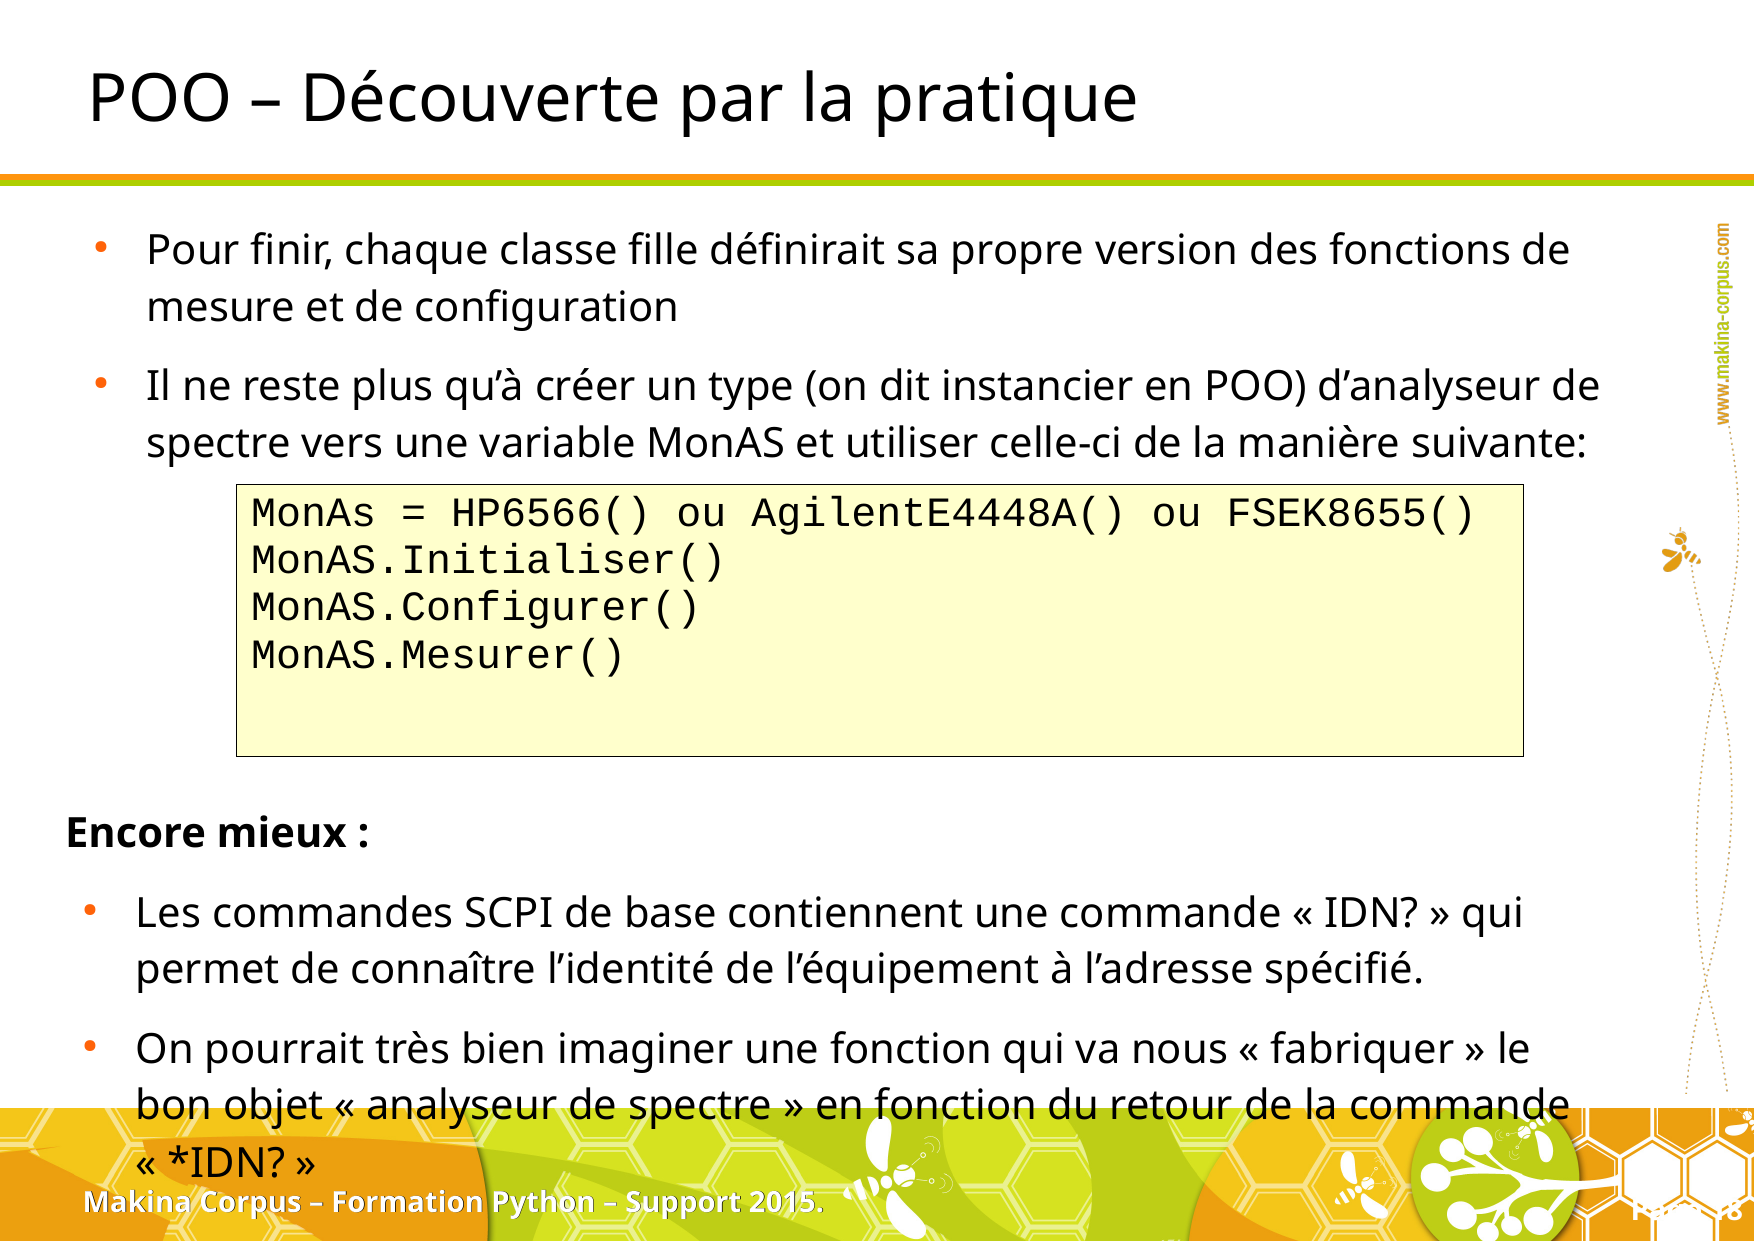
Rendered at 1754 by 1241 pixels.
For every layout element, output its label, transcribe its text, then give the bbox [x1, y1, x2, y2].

picture [1320, 1108, 1330, 1116]
picture [1053, 1108, 1065, 1116]
picture [372, 1108, 382, 1116]
picture [1639, 203, 1754, 1093]
picture [1527, 1108, 1539, 1116]
picture [1197, 1108, 1209, 1116]
picture [1250, 1108, 1262, 1116]
picture [1170, 1108, 1183, 1116]
picture [1478, 1108, 1488, 1116]
picture [521, 1108, 533, 1116]
text_box Encore mieux : Les commandes SCPI de base contiennent une commande « IDN? » qui permet de connaître l’identité de l’équipement à l’adresse spécifié. On pourrait très bien imaginer une fonction qui va nous « fabriquer » le bon objet « analyseur de spectre » en fonction du retour de la commande « *IDN? » [64, 803, 1613, 1083]
list Pour finir, chaque classe fille définirait sa propre version des fonctions de mesure et de configuration Il ne reste plus qu’à créer un type (on dit instancier en POO) d’analyseur de spectre vers une variable MonAS et utiliser celle-ci de la manière suivante: [75, 219, 1655, 569]
picture [655, 1108, 668, 1116]
text_box MonAs = HP6566() ou AgilentE4448A() ou FSEK8655() MonAS.Initialiser() MonAS.Configurer() MonAS.Mesurer() [236, 484, 1524, 757]
title POO – Découverte par la pratique [87, 31, 1667, 160]
picture [142, 1108, 155, 1116]
picture [1080, 1108, 1092, 1116]
picture [229, 1108, 242, 1116]
picture [167, 1108, 180, 1116]
picture [1374, 1108, 1387, 1116]
picture [895, 1108, 908, 1116]
picture [0, 1108, 1754, 1241]
picture [421, 1108, 431, 1116]
picture [992, 1108, 1005, 1116]
picture [255, 1108, 268, 1116]
picture [574, 1108, 586, 1116]
